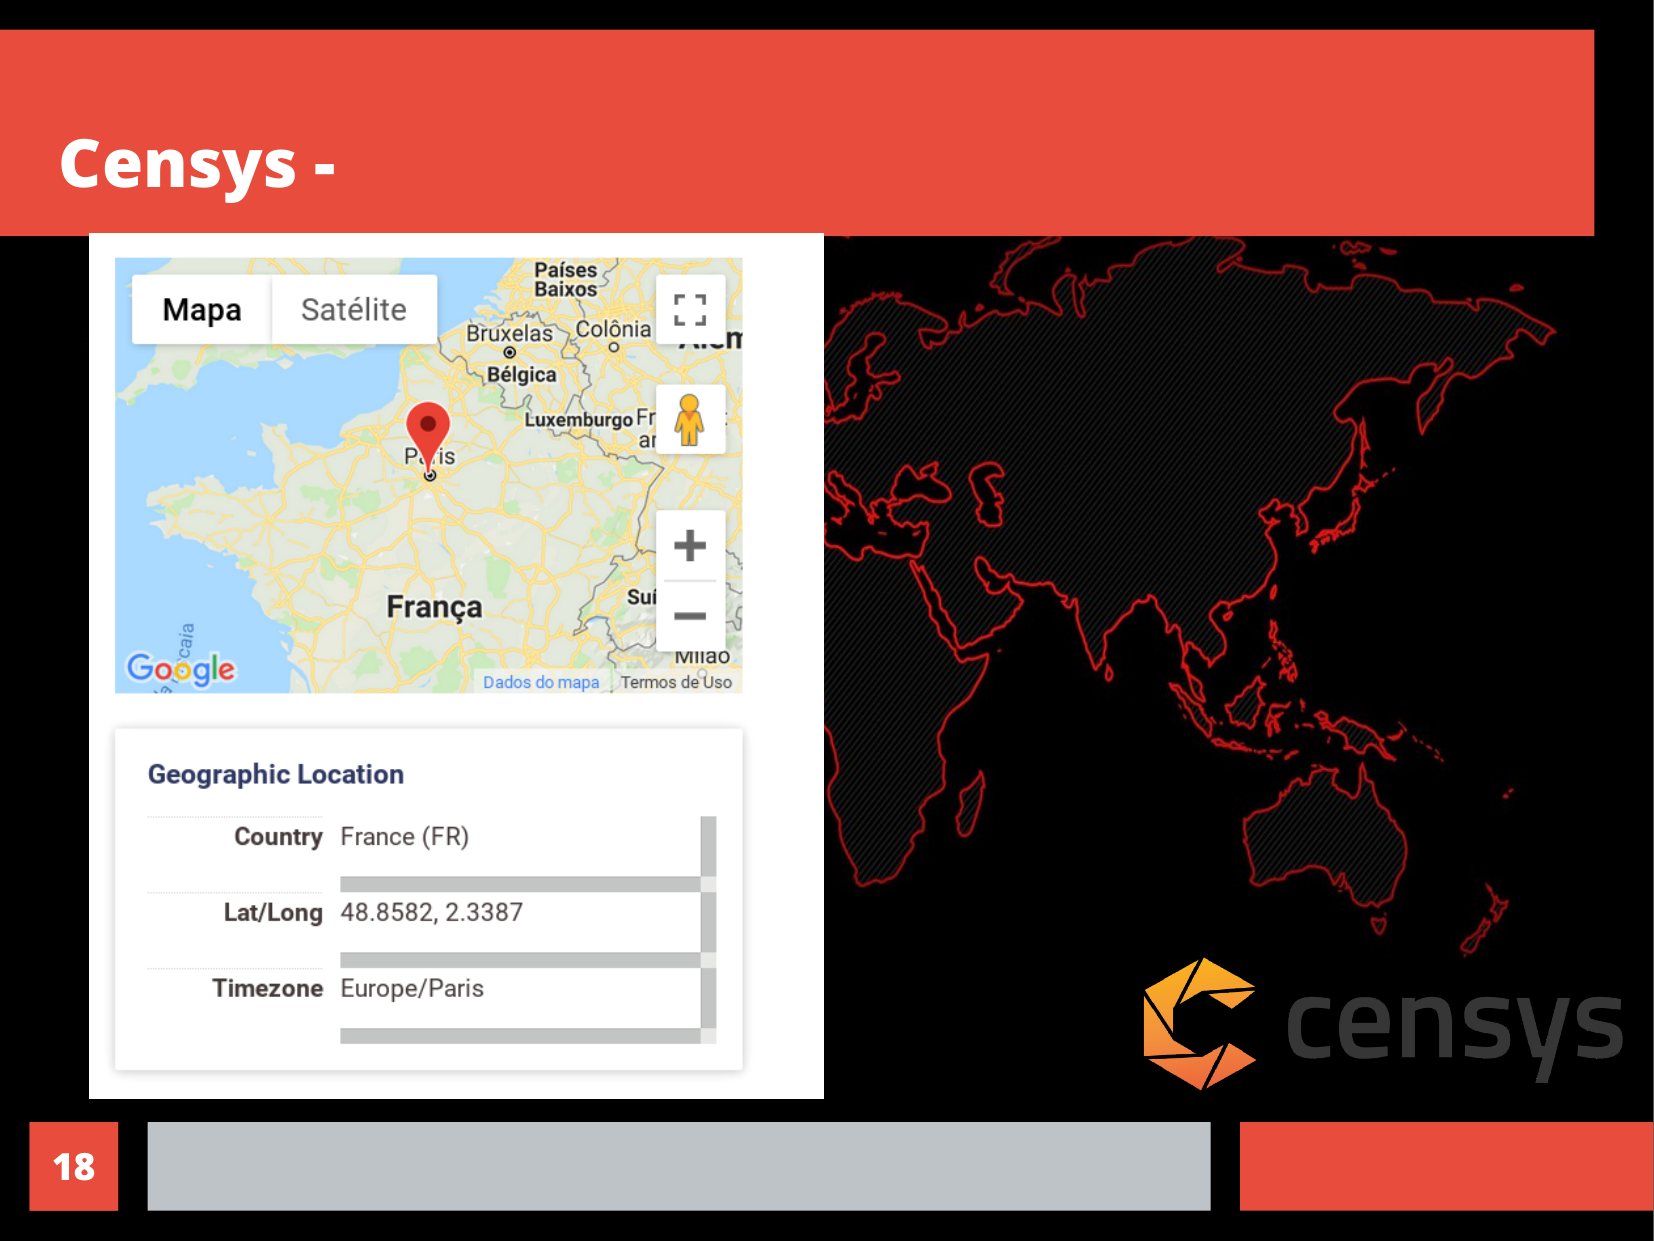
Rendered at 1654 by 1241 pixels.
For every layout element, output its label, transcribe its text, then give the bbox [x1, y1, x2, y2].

title Censys - [59, 59, 1595, 207]
picture [0, 0, 1654, 1241]
